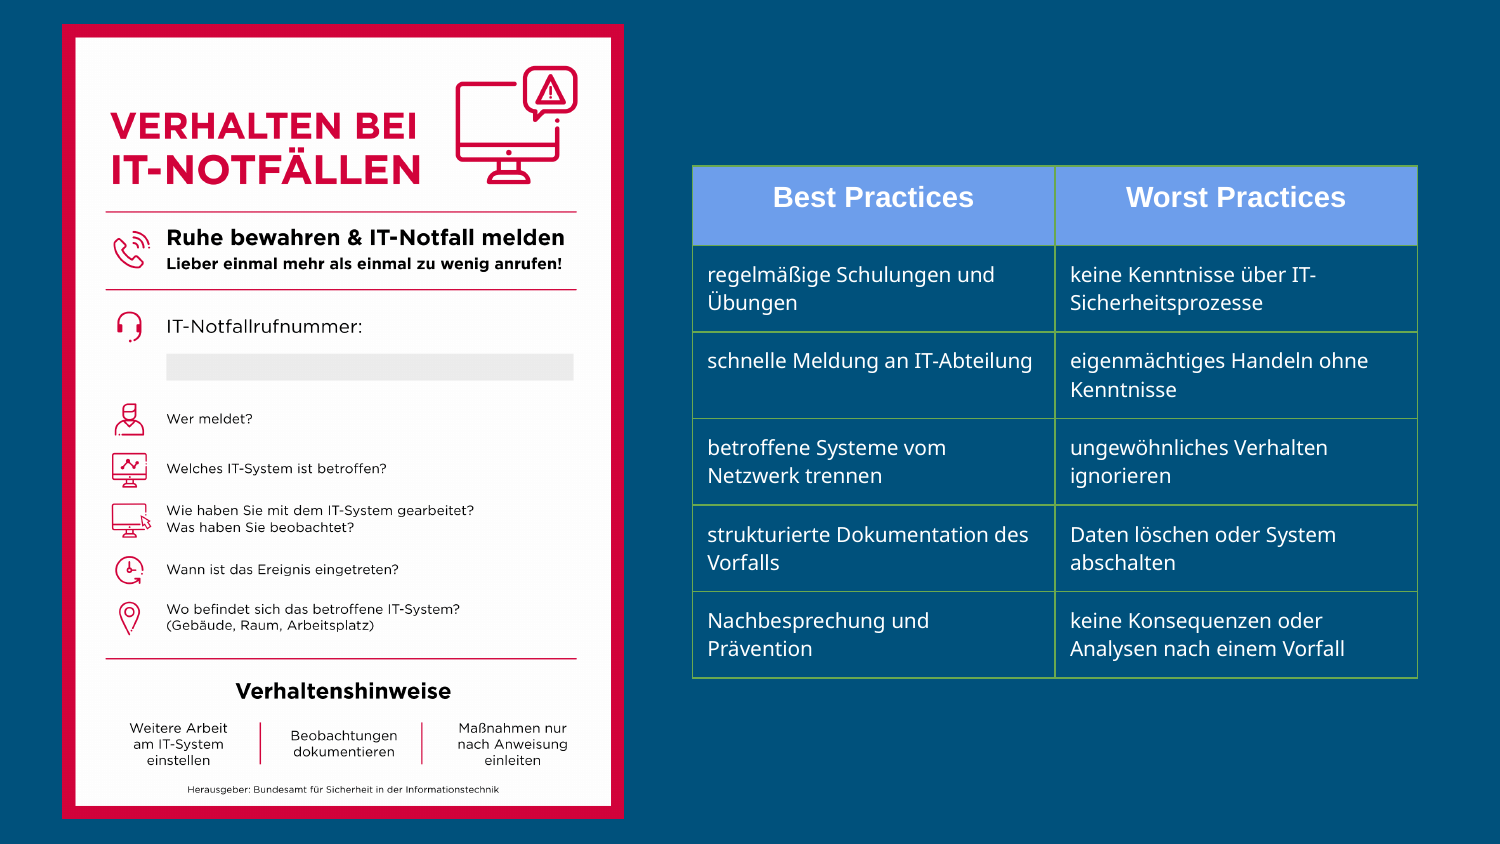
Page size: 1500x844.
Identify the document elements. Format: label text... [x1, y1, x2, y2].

table_header Worst Practices [1056, 167, 1417, 245]
table_cell strukturierte Dokumentation des Vorfalls [693, 506, 1054, 591]
picture [63, 25, 623, 818]
table_cell eigenmächtiges Handeln ohne Kenntnisse [1056, 333, 1417, 418]
table_cell keine Konsequenzen oder Analysen nach einem Vorfall [1056, 592, 1417, 677]
table_cell regelmäßige Schulungen und Übungen [693, 246, 1054, 331]
table_cell betroffene Systeme vom Netzwerk trennen [693, 419, 1054, 504]
table_cell ungewöhnliches Verhalten ignorieren [1056, 419, 1417, 504]
table_cell Daten löschen oder System abschalten [1056, 506, 1417, 591]
table_cell keine Kenntnisse über IT- Sicherheitsprozesse [1056, 246, 1417, 331]
table_header Best Practices [693, 167, 1054, 245]
table_cell schnelle Meldung an IT-Abteilung [693, 333, 1054, 418]
table_cell Nachbesprechung und Prävention [693, 592, 1054, 677]
